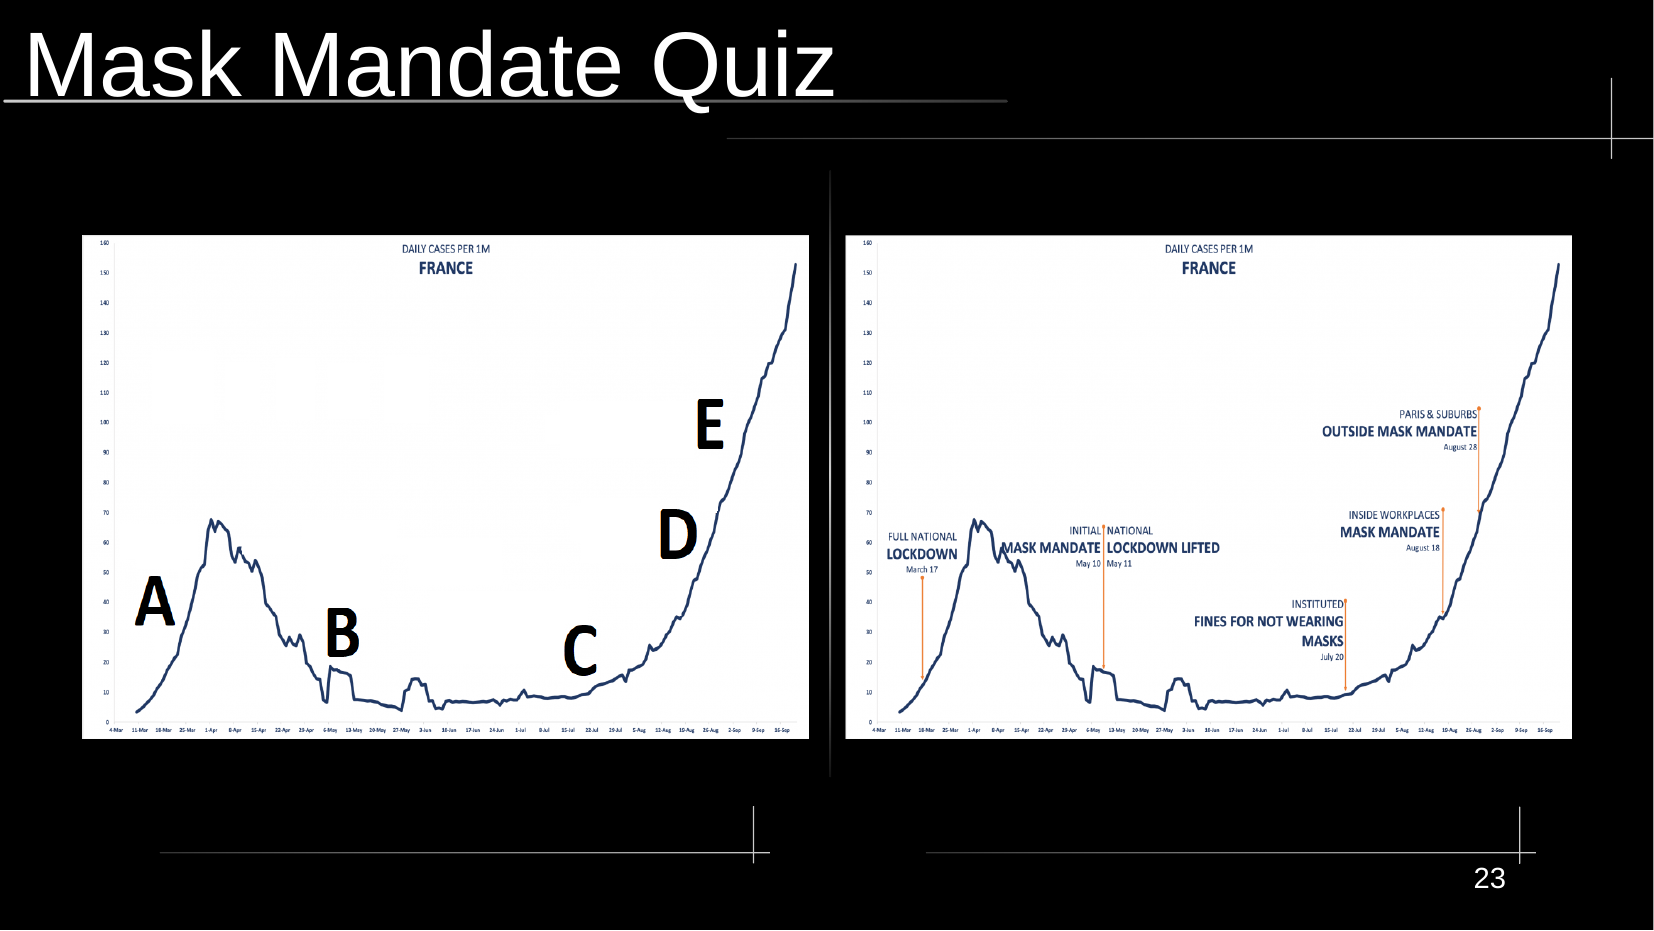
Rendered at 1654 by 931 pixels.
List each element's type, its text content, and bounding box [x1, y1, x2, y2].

picture [82, 235, 809, 739]
picture [845, 235, 1572, 739]
title Mask Mandate Quiz [23, 11, 1589, 119]
